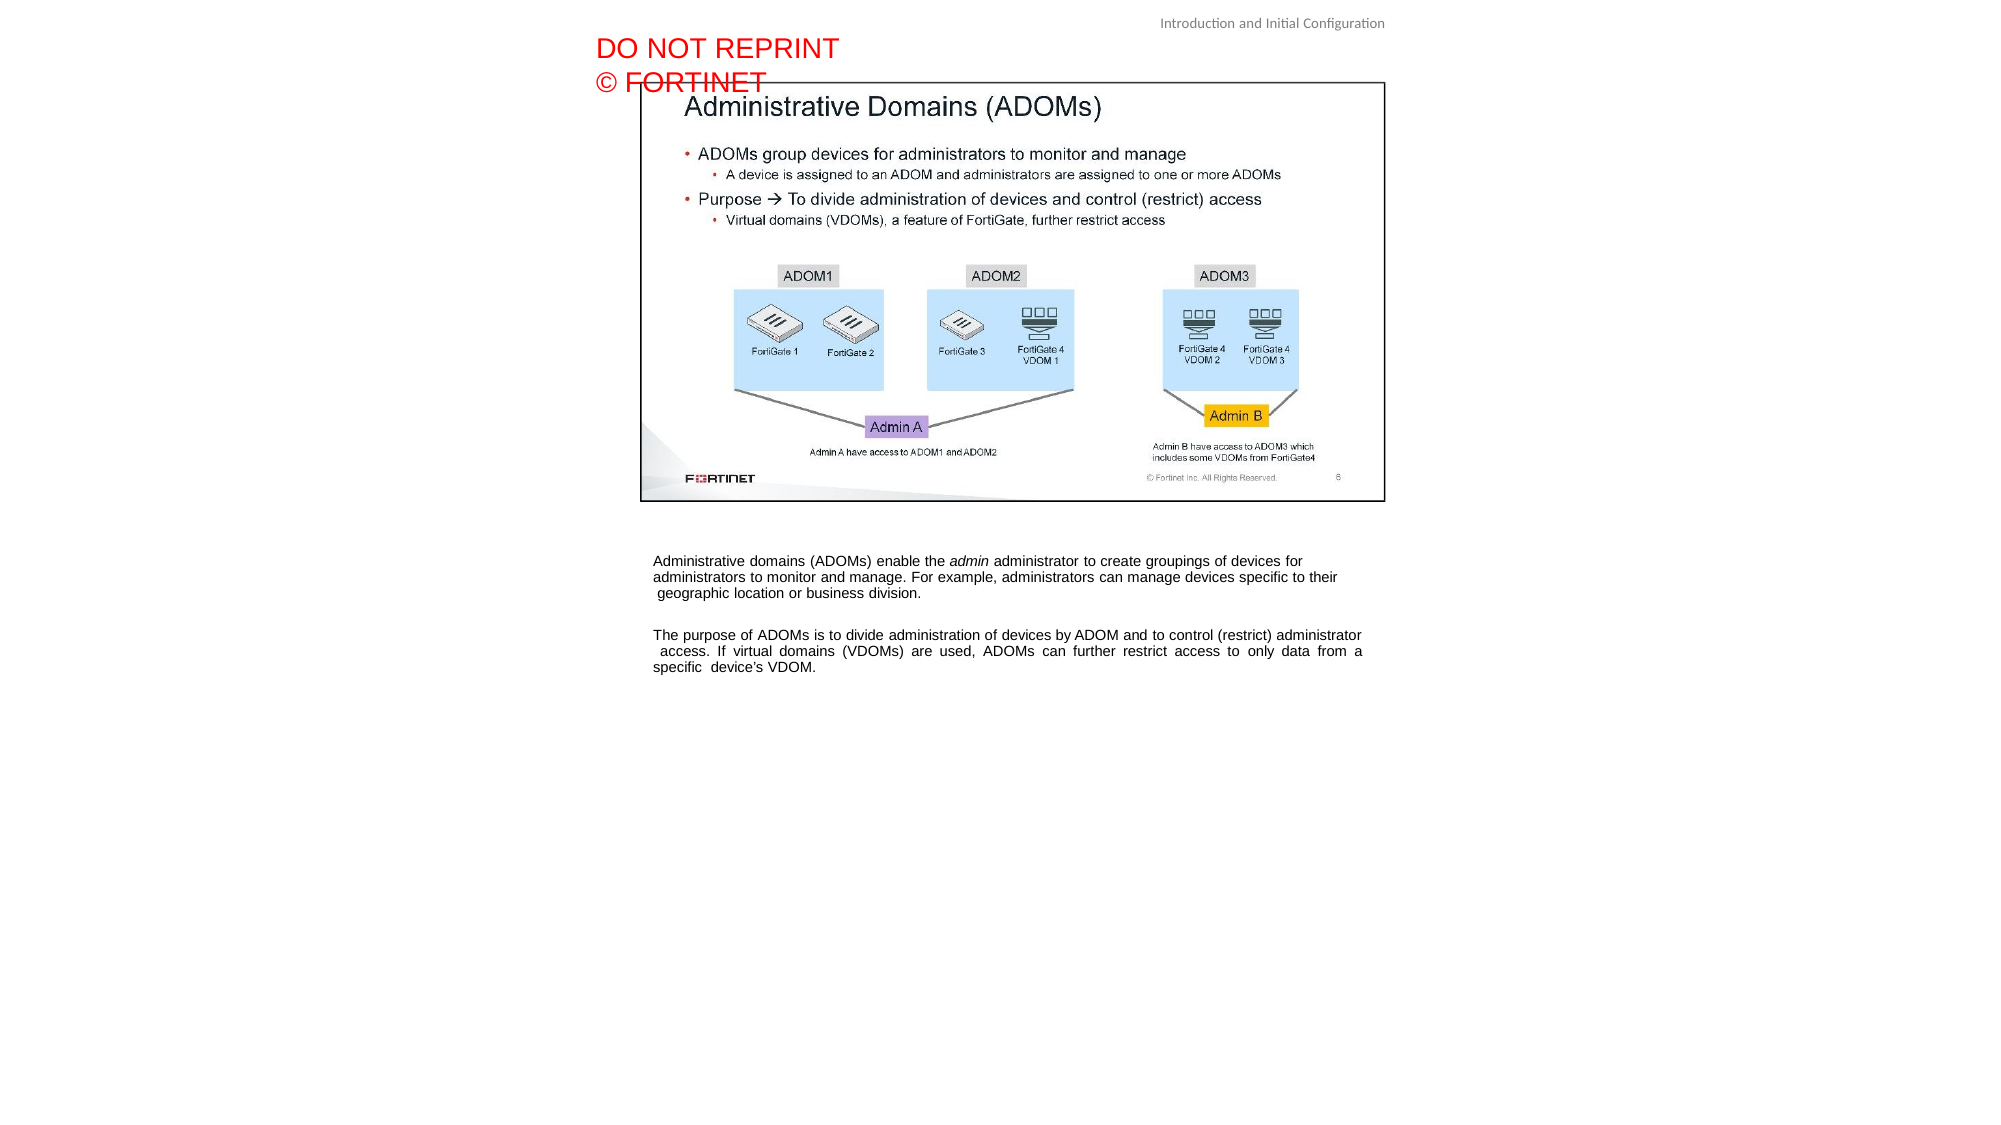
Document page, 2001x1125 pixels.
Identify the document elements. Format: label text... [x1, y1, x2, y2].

picture [642, 92, 1345, 500]
text_box Introduction and Initial Configuration [1158, 11, 1386, 32]
text_box [640, 81, 1386, 502]
text_box Administrative domains (ADOMs) enable the admin administrator to create groupings of devices for administrators to monitor and manage. For example, administrators can manage devices specific to their geographic location or business division. The purpose of ADOMs is to divide administration of devices by ADOM and to control (restrict) administrator access. If virtual domains (VDOMs) are used, ADOMs can further restrict access to only data from a specific device’s VDOM. [651, 550, 1363, 678]
text_box DO NOT REPRINT © FORTINET [594, 28, 841, 98]
